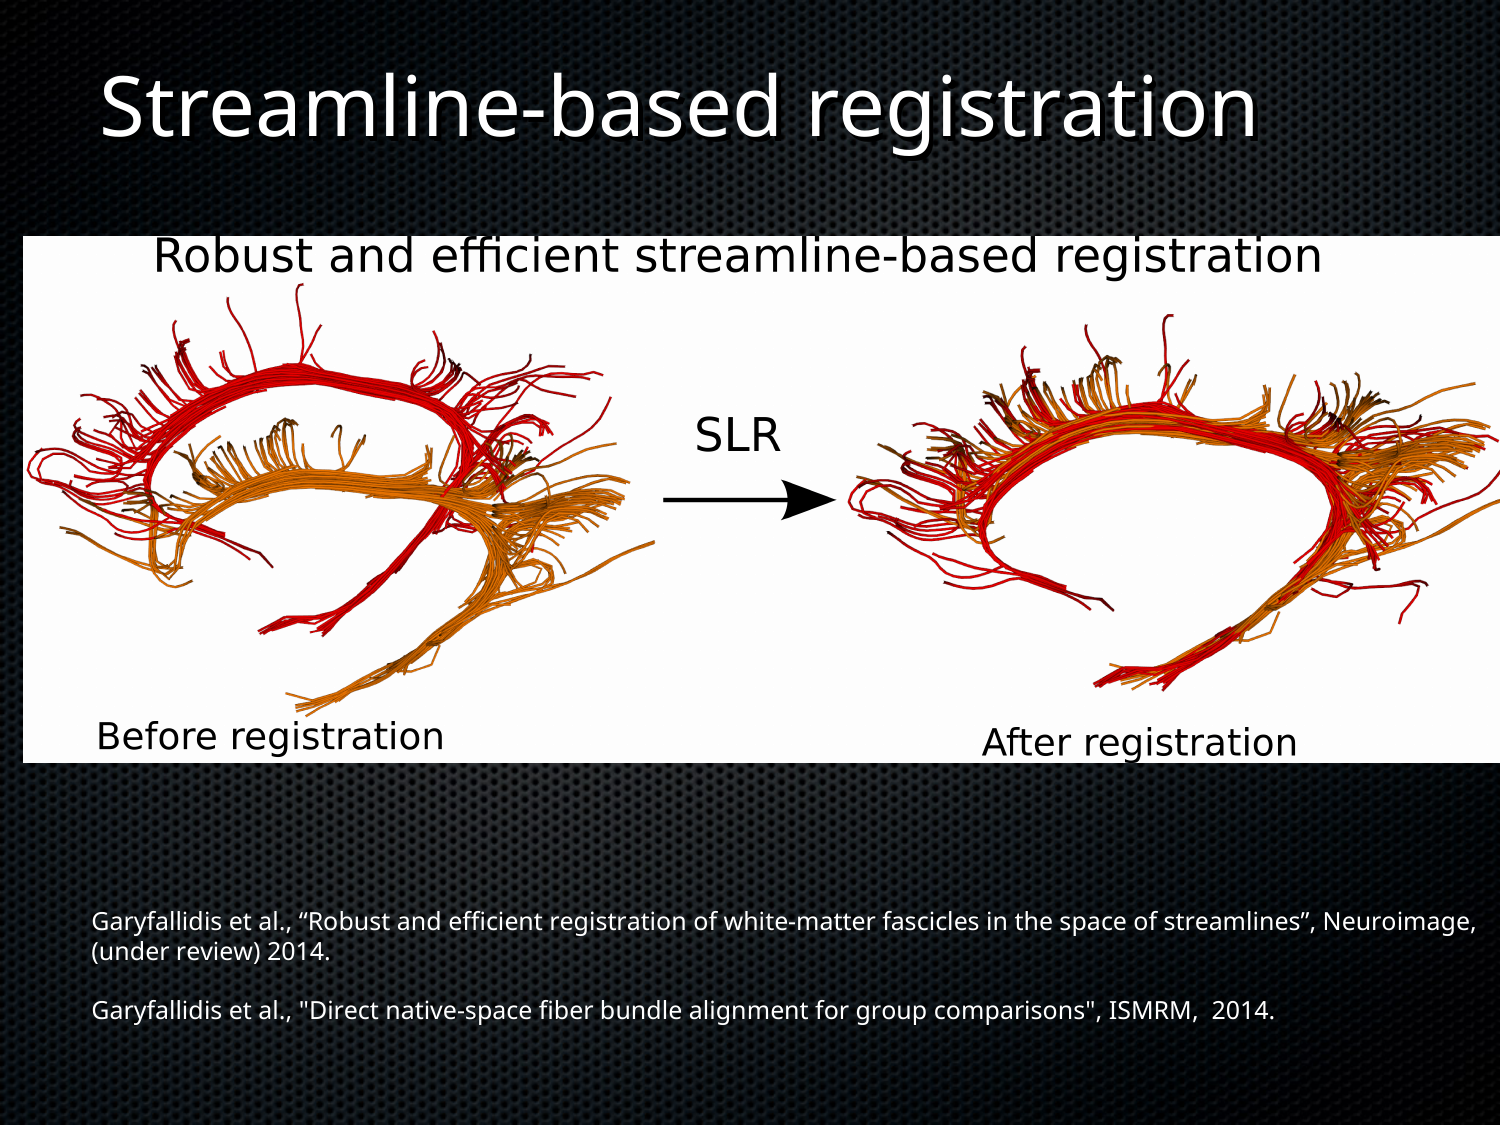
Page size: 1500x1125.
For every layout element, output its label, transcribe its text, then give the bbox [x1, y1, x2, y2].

title Streamline-based registration [91, 29, 1411, 178]
text_box Garyfallidis et al., “Robust and efficient registration of white-matter fascicles in the space of streamlines”, Neuroimage, (under review) 2014. Garyfallidis et al., "Direct native-space fiber bundle alignment for group comparisons", ISMRM, 2014. [76, 897, 1495, 1125]
picture [0, 0, 1500, 1125]
